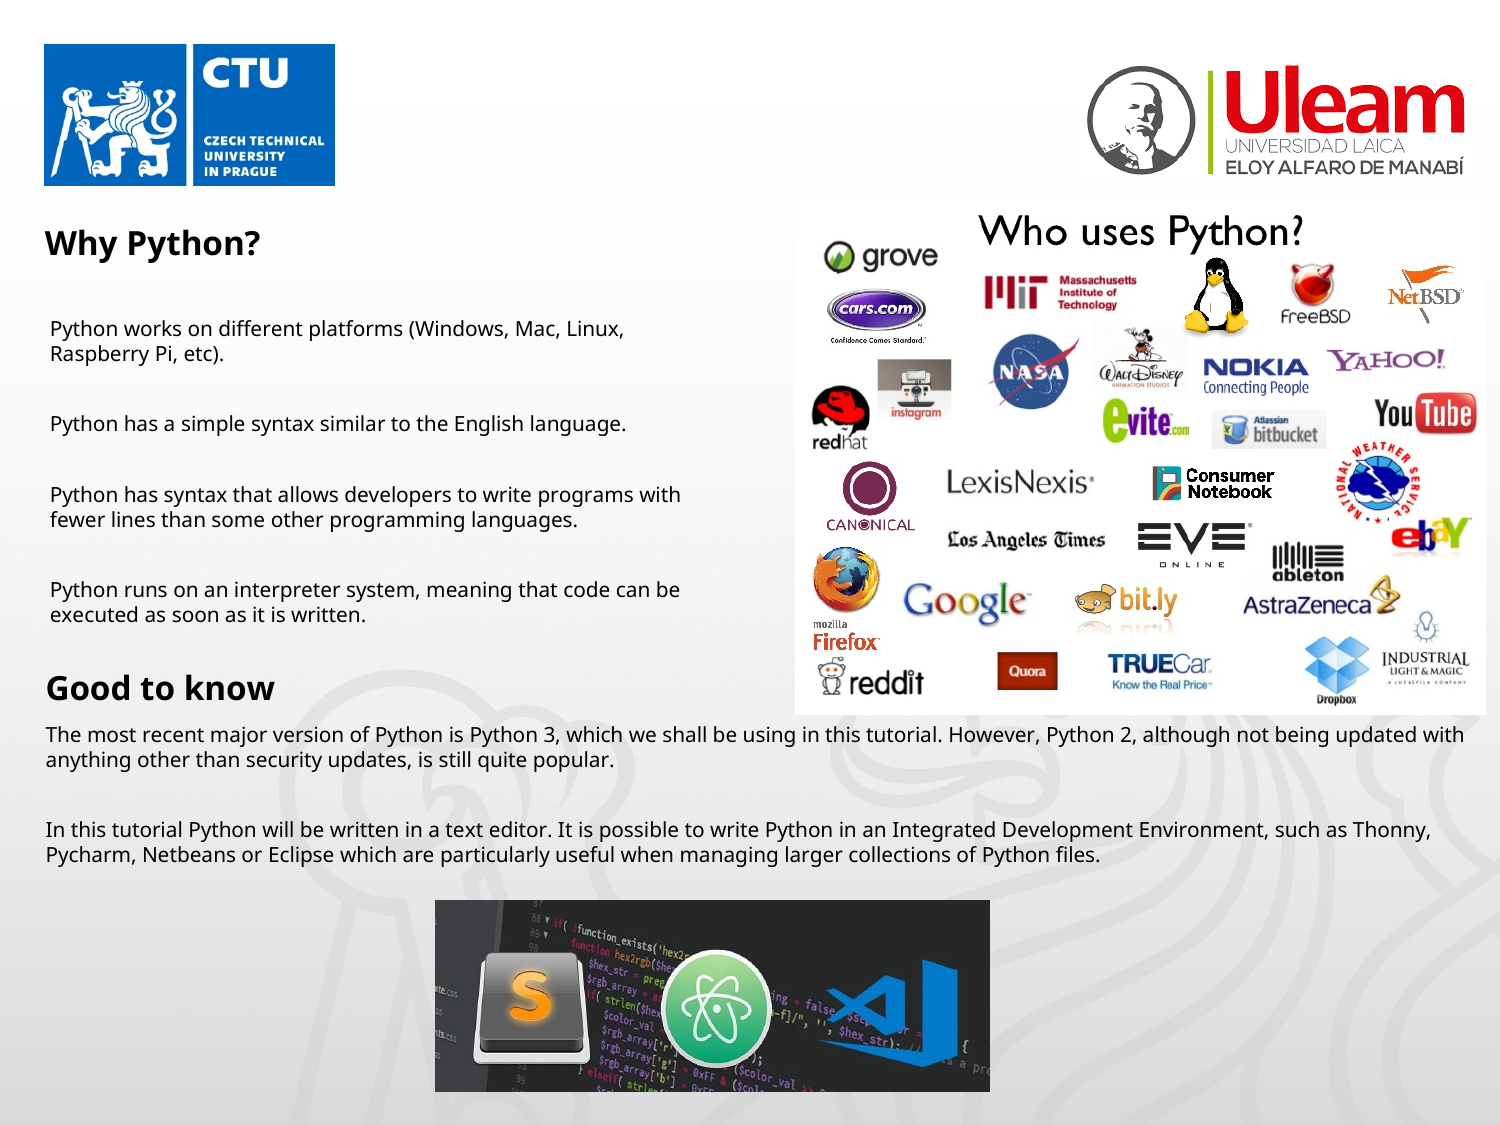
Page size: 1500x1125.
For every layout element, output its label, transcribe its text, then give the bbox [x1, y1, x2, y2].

text_box Python works on different platforms (Windows, Mac, Linux, Raspberry Pi, etc). Python has a simple syntax similar to the English language. Python has syntax that allows developers to write programs with fewer lines than some other programming languages. Python runs on an interpreter system, meaning that code can be executed as soon as it is written. [35, 308, 736, 646]
text_box Good to know [30, 660, 436, 714]
text_box The most recent major version of Python is Python 3, which we shall be using in this tutorial. However, Python 2, although not being updated with anything other than security updates, is still quite popular. In this tutorial Python will be written in a text editor. It is possible to write Python in an Integrated Development Environment, such as Thonny, Pycharm, Netbeans or Eclipse which are particularly useful when managing larger collections of Python files. [30, 714, 1486, 946]
text_box Why Python? [30, 214, 406, 286]
picture [0, 0, 1500, 1125]
